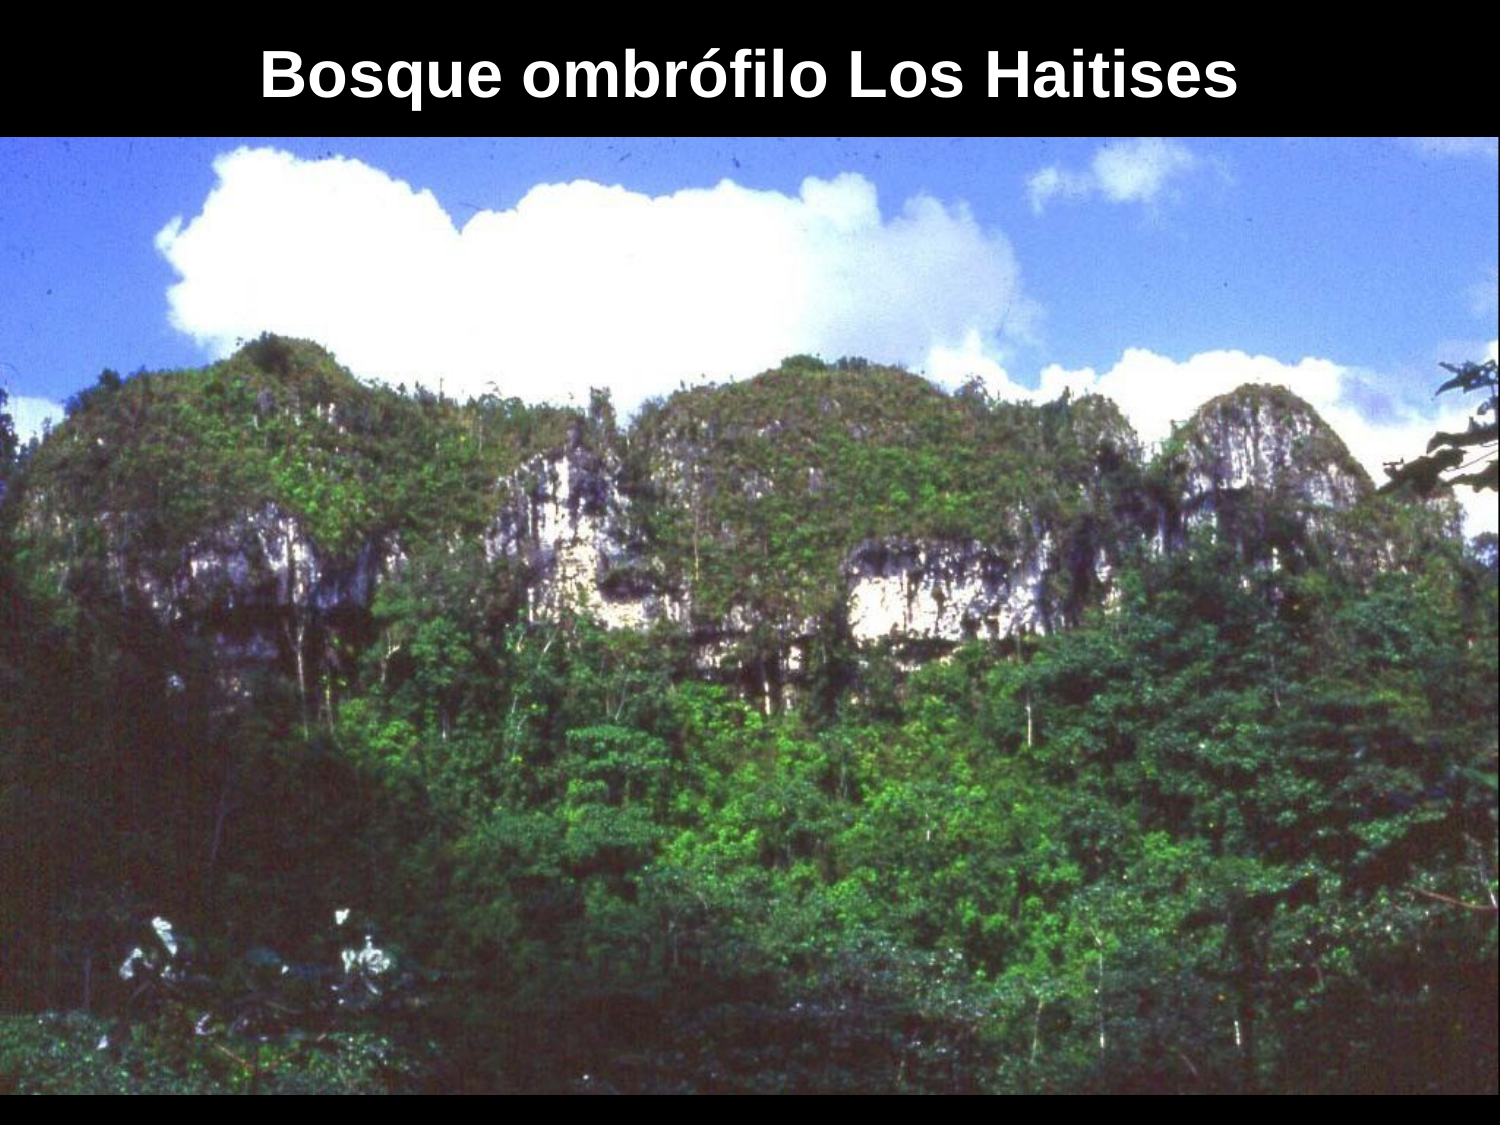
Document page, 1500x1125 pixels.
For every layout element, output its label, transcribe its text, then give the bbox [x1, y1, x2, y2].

text_box Bosque ombrófilo Los Haitises [0, 23, 1500, 114]
picture [0, 137, 1500, 1095]
